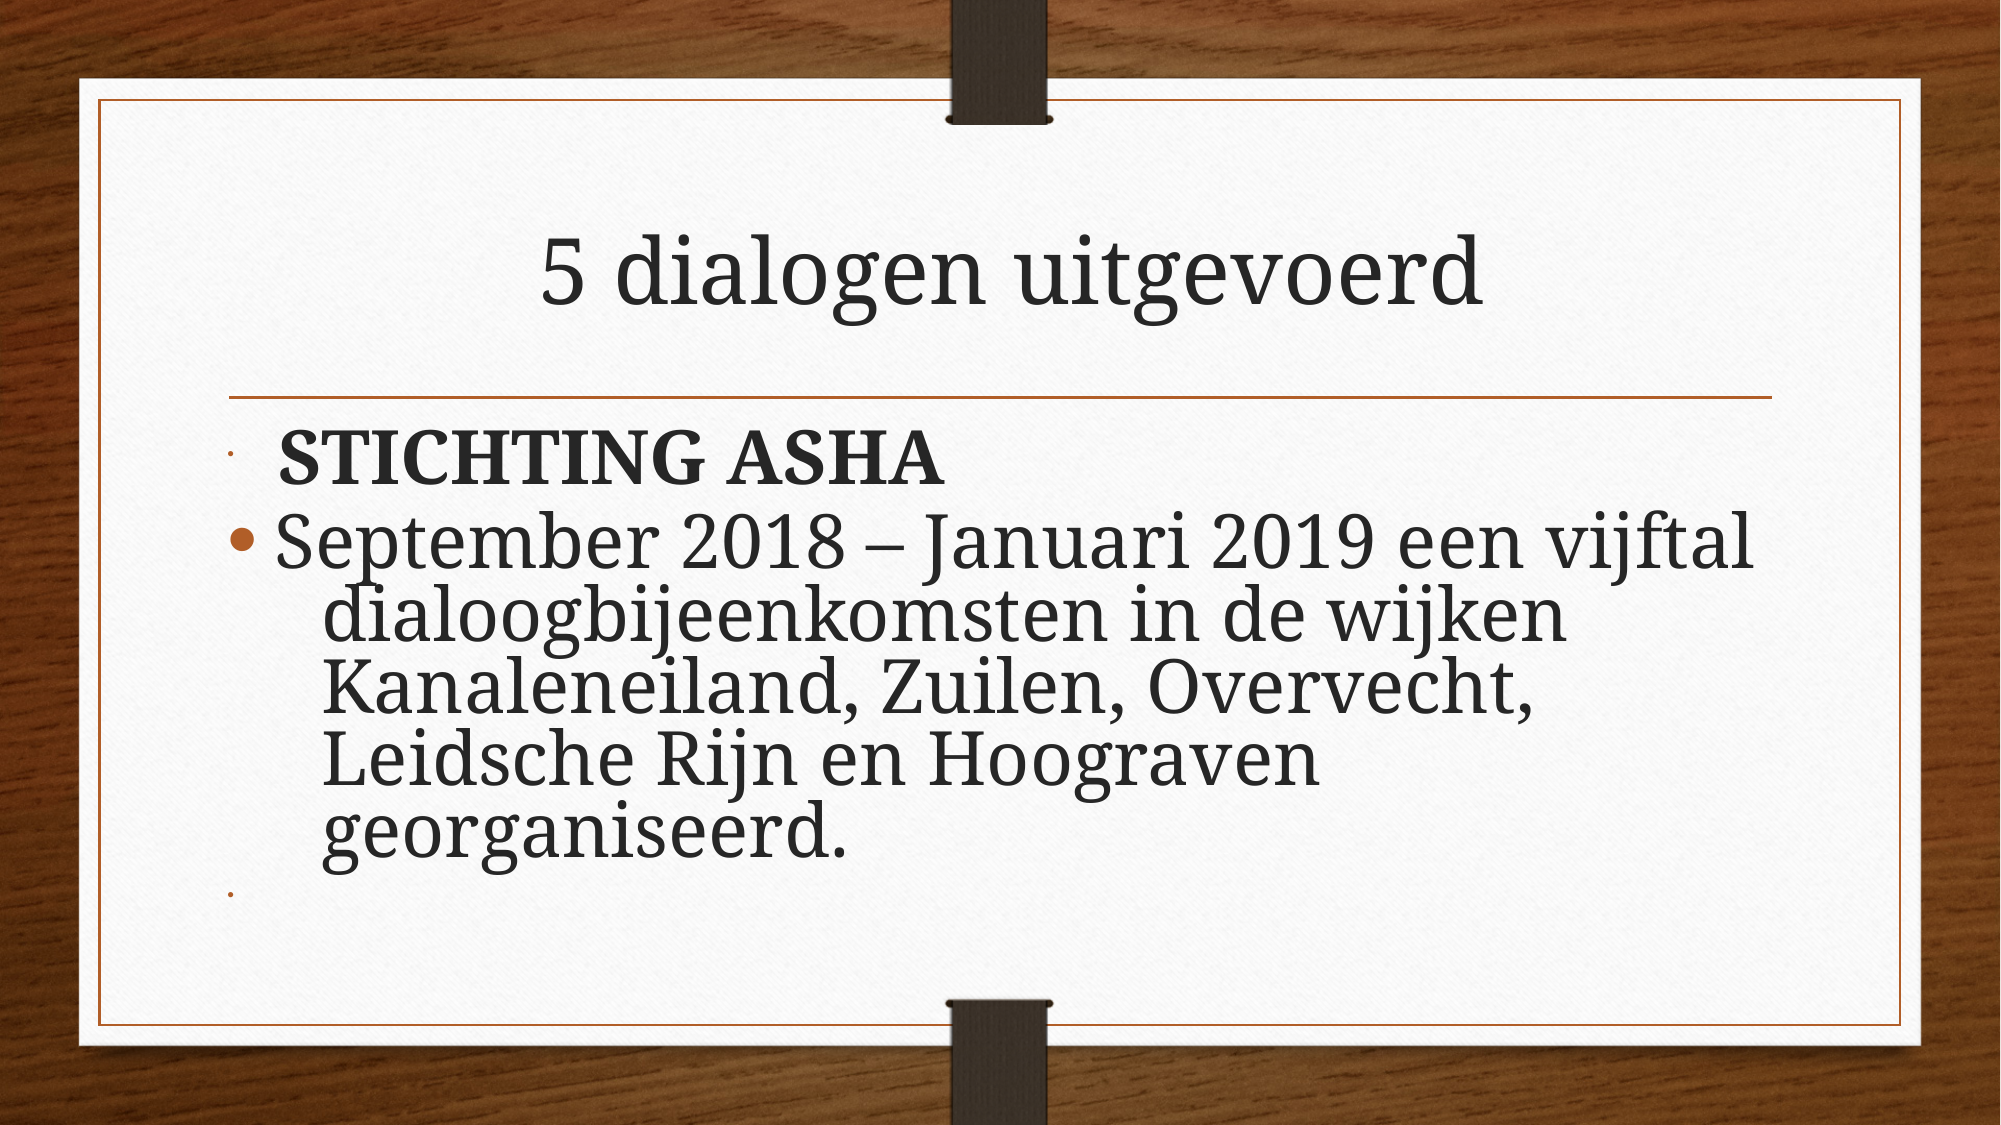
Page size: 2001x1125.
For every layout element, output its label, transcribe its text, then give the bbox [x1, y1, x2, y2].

list STICHTING ASHA September 2018 – Januari 2019 een vijftal dialoogbijeenkomsten in de wijken Kanaleneiland, Zuilen, Overvecht, Leidsche Rijn en Hoograven georganiseerd. [212, 419, 1788, 964]
title 5 dialogen uitgevoerd [212, 161, 1788, 376]
